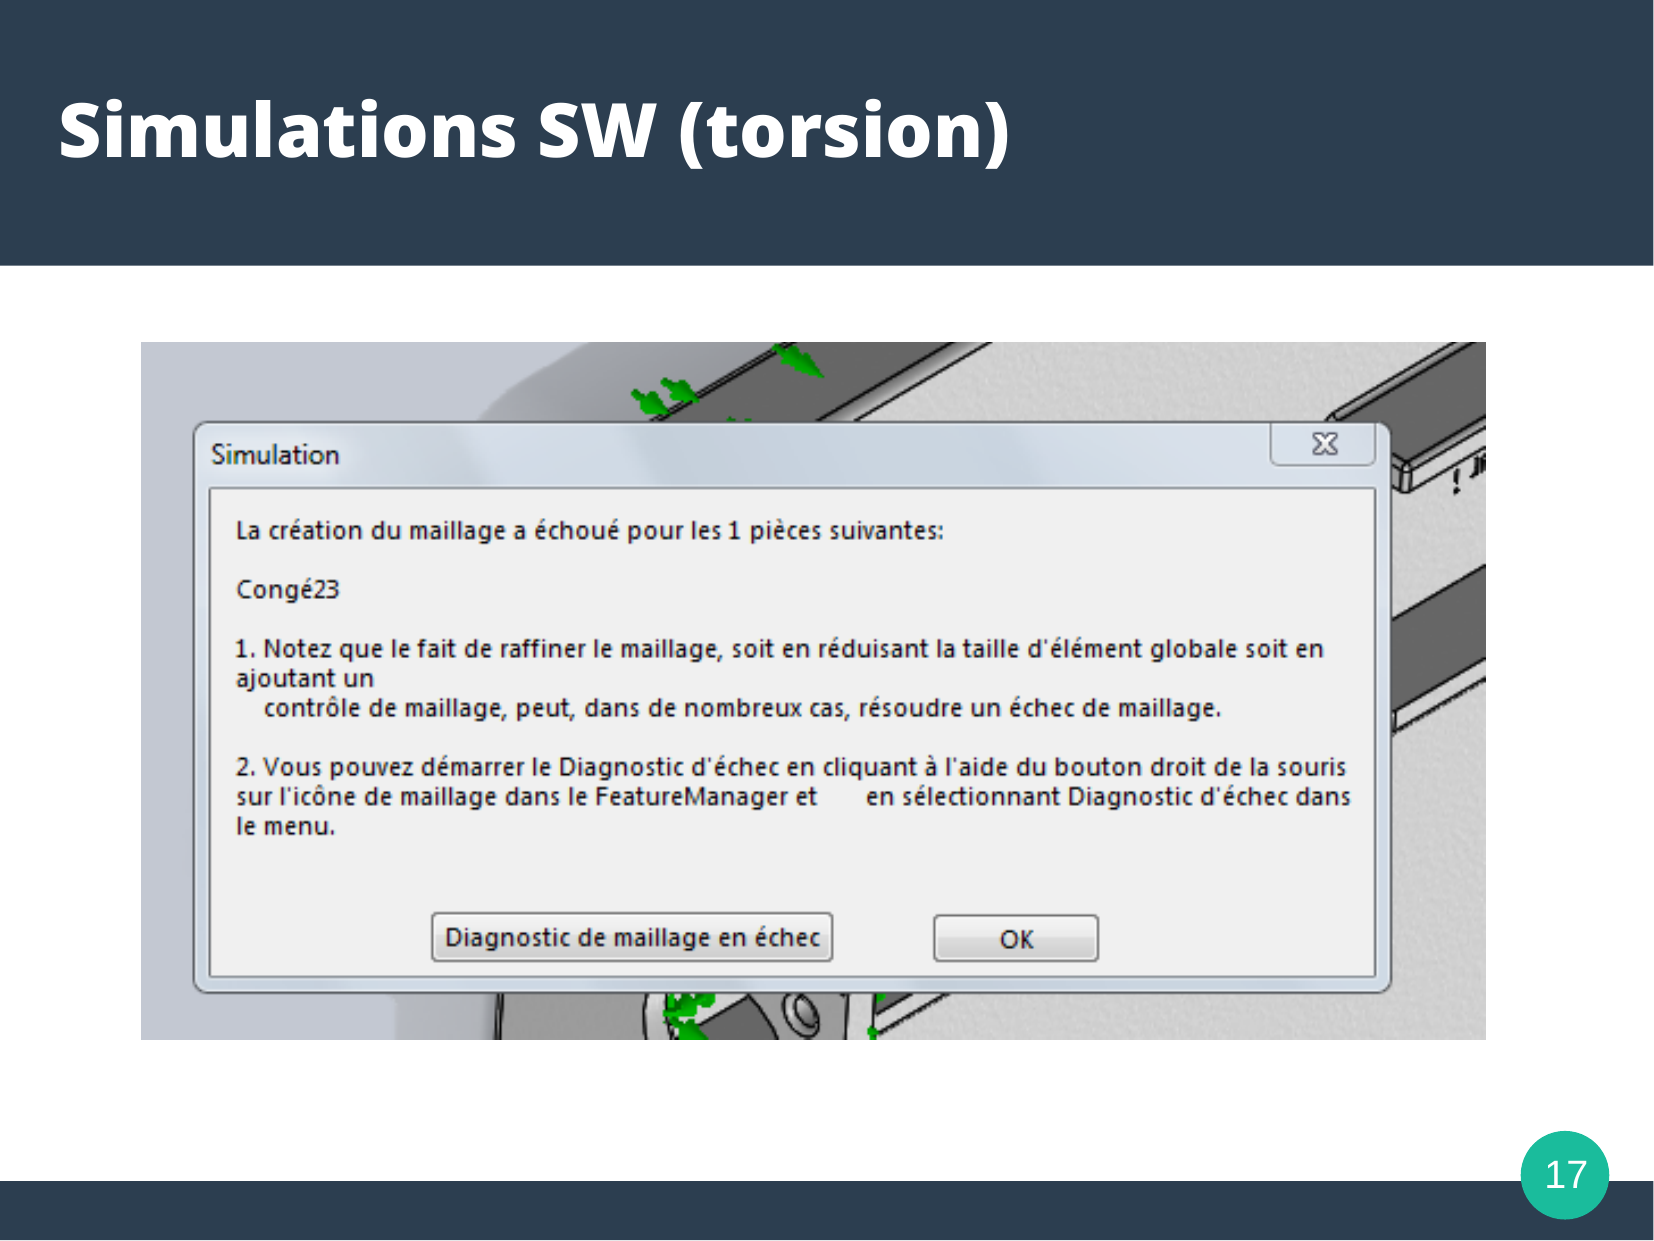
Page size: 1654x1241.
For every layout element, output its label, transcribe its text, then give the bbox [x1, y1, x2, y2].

title Simulations SW (torsion) [59, 49, 1595, 207]
picture [141, 342, 1486, 1040]
text_box 17 [1529, 1145, 1610, 1205]
